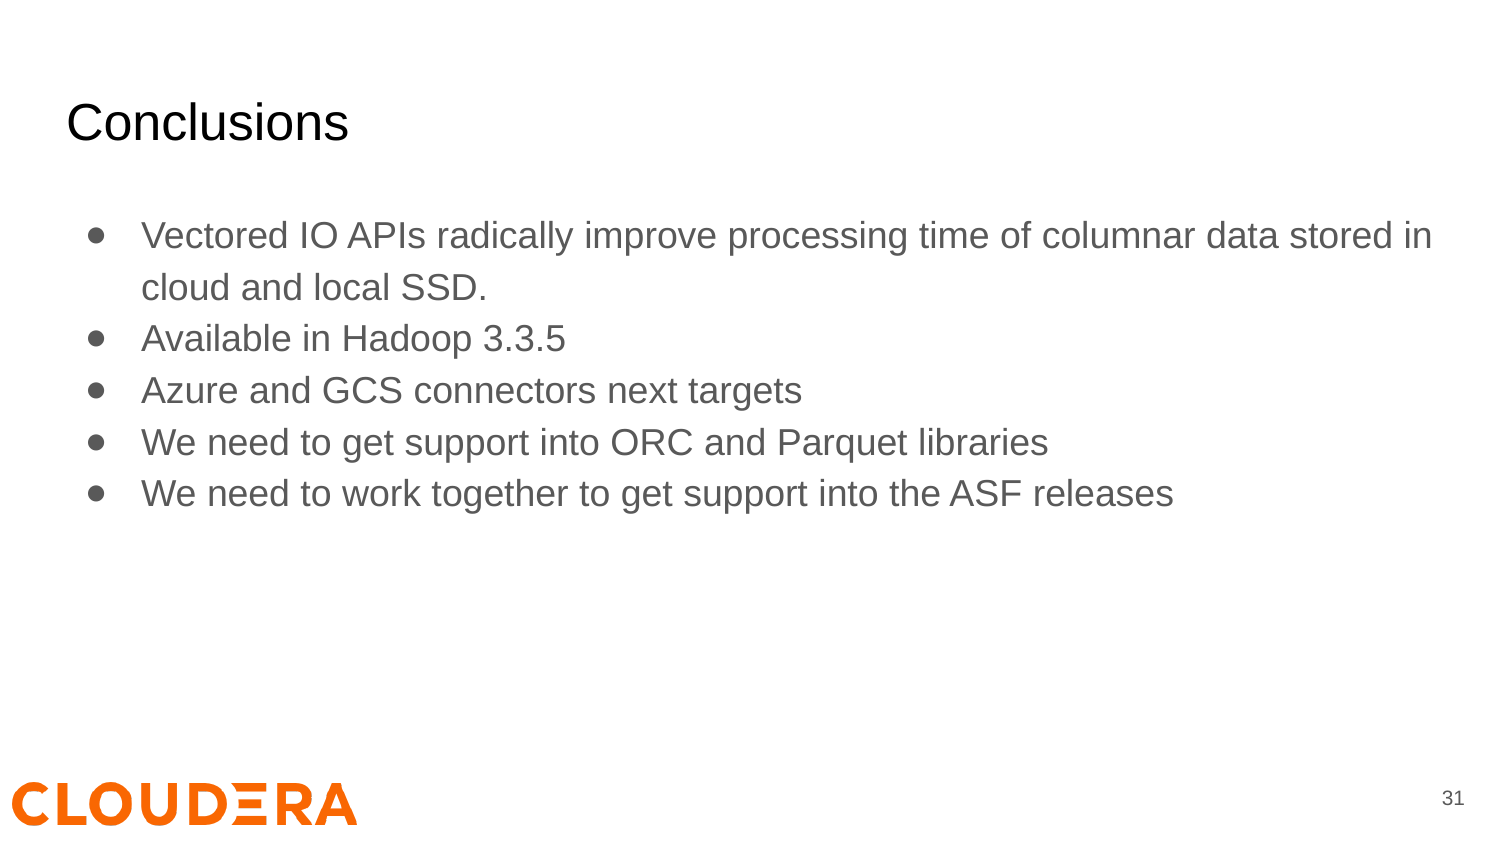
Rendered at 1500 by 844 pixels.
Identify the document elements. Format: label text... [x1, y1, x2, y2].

list Vectored IO APIs radically improve processing time of columnar data stored in cloud and local SSD. Available in Hadoop 3.3.5 Azure and GCS connectors next targets We need to get support into ORC and Parquet libraries We need to work together to get support into the ASF releases [51, 189, 1449, 750]
picture [12, 740, 357, 826]
title Conclusions [51, 72, 1449, 167]
slide_number <number> [1389, 764, 1480, 830]
